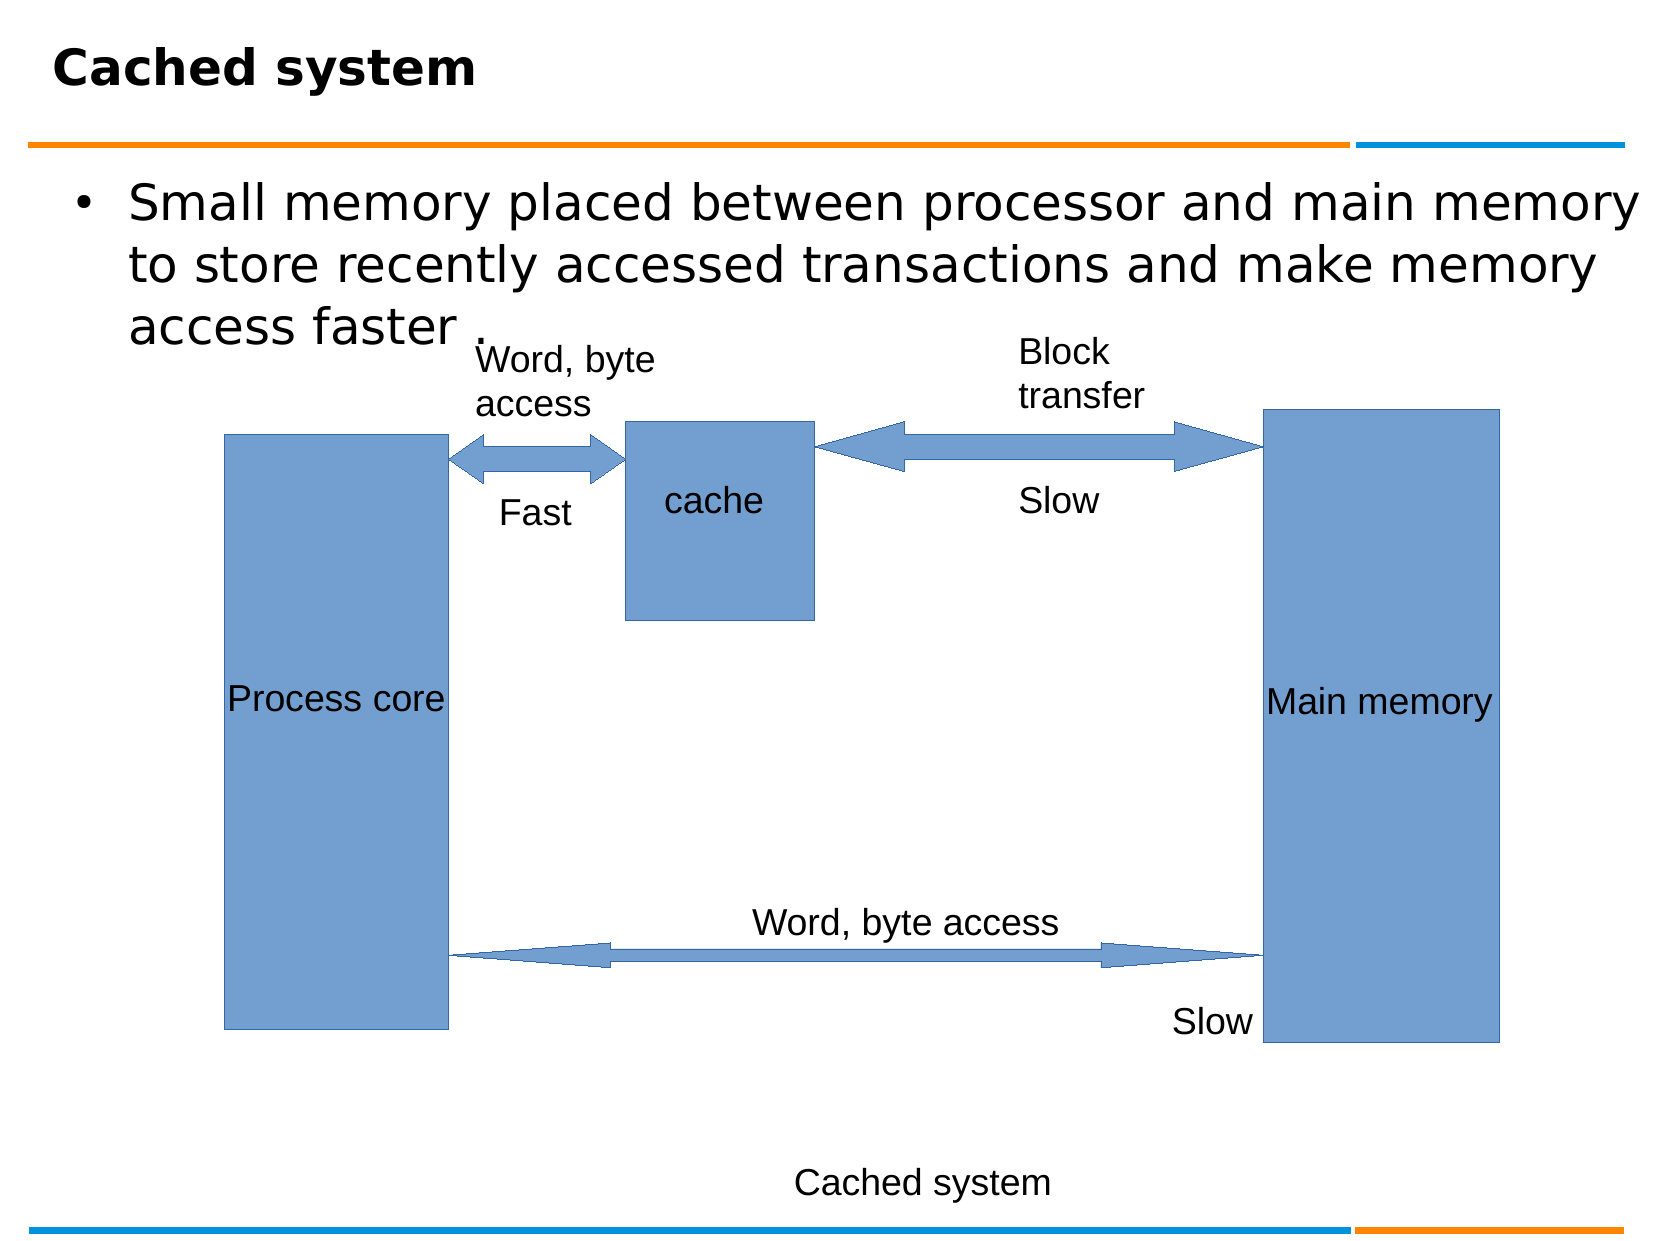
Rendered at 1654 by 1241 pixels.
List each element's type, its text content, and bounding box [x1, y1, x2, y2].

text_box access [475, 382, 592, 427]
text_box cache [664, 479, 764, 524]
text_box Cached system [794, 1161, 1053, 1206]
text_box Slow [1171, 1000, 1253, 1045]
text_box Process core [227, 677, 457, 722]
text_box [0, 0, 1653, 1241]
text_box Fast [498, 491, 572, 536]
text_box transfer [1018, 374, 1146, 419]
text_box Main memory [1266, 680, 1504, 725]
text_box Slow [1018, 479, 1100, 524]
text_box Block [1018, 330, 1110, 374]
text_box Small memory placed between processor and main memory [128, 174, 1654, 236]
text_box to store recently accessed transactions and make memory [128, 235, 1615, 298]
text_box Cached system [52, 39, 478, 101]
text_box Word, byte [475, 338, 656, 383]
text_box Word, byte access [752, 901, 1060, 946]
text_box ● [74, 192, 94, 223]
text_box access faster . [128, 297, 490, 360]
